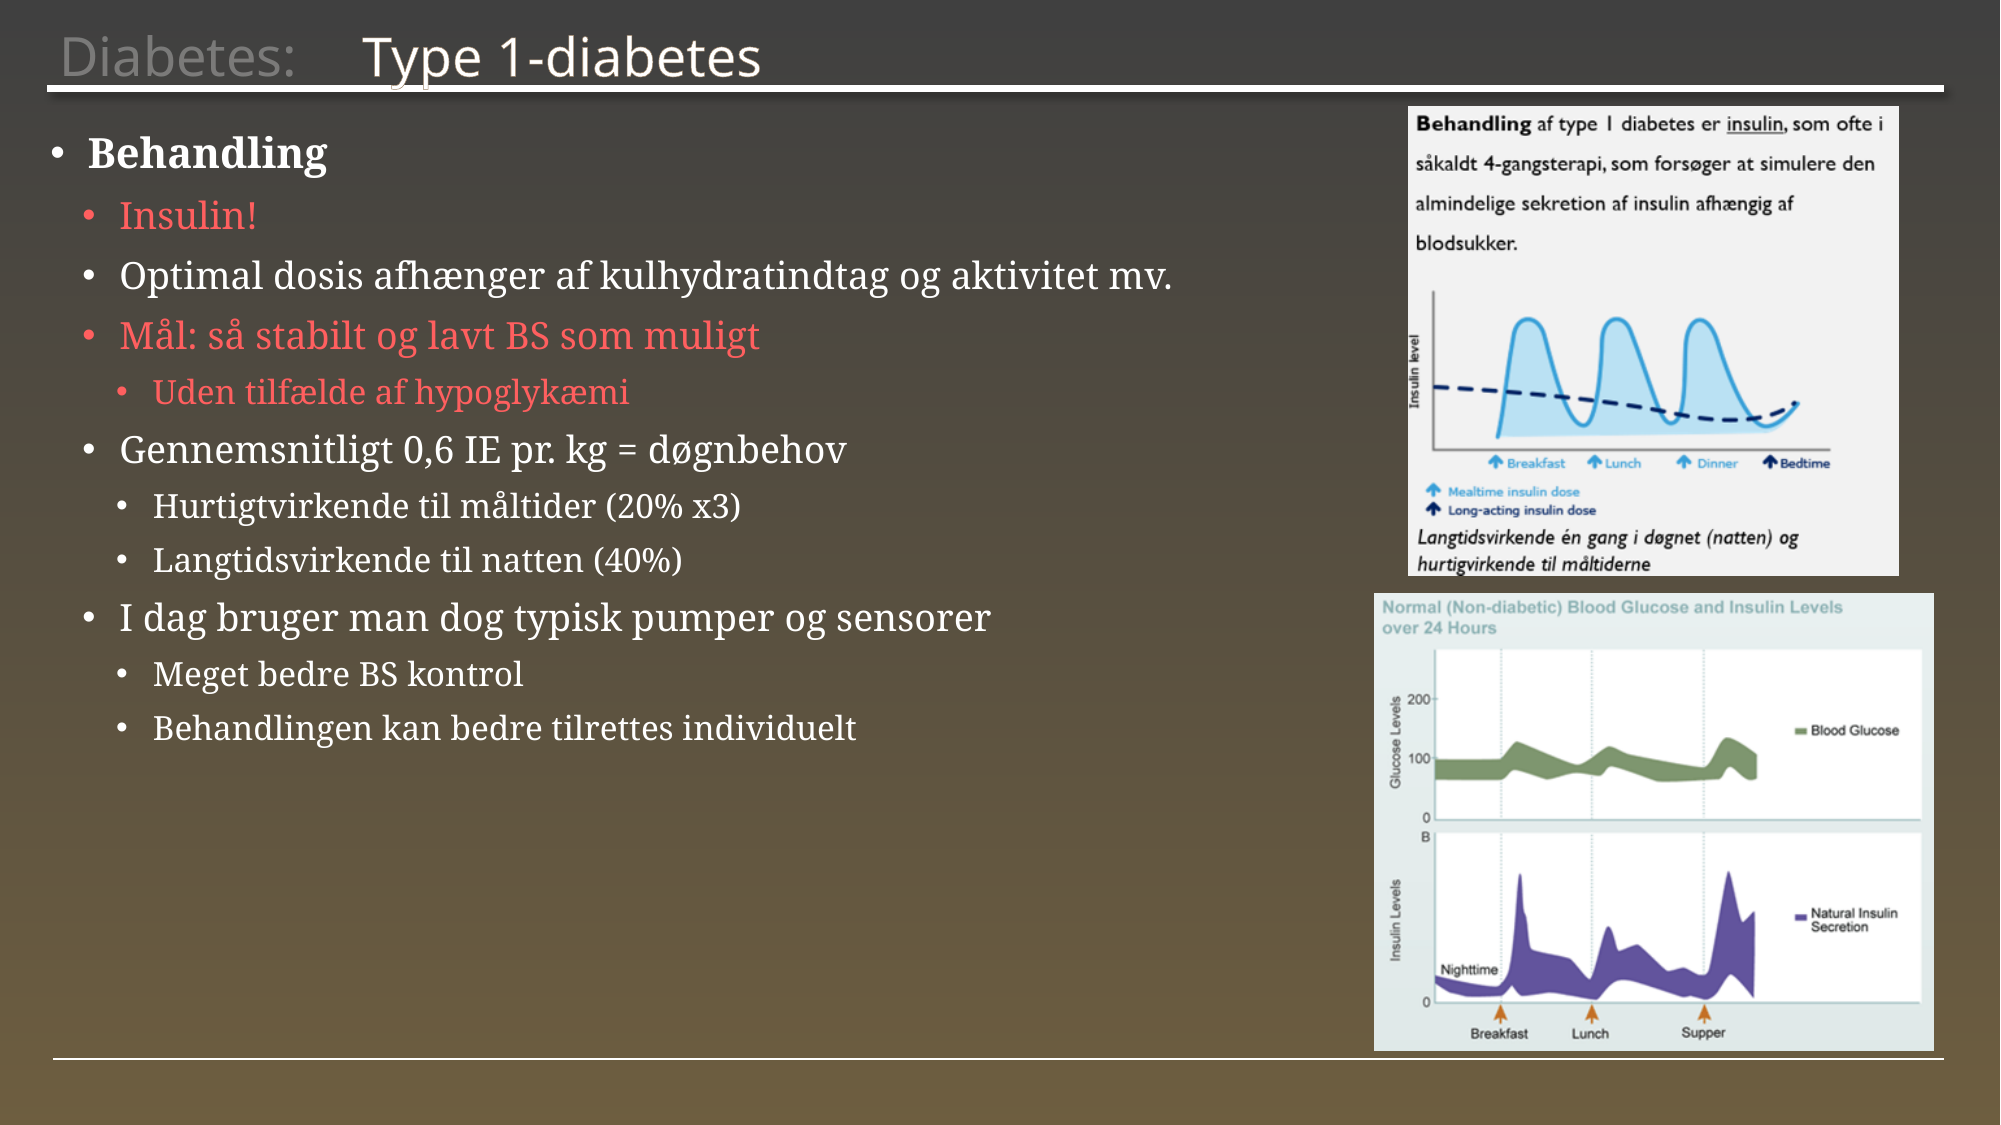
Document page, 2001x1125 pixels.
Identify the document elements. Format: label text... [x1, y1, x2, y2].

subtitle Type 1-diabetes [362, 29, 1416, 89]
list Behandling Insulin! Optimal dosis afhænger af kulhydratindtag og aktivitet mv. Mål: så stabilt og lavt BS som muligt Uden tilfælde af hypoglykæmi Gennemsnitligt 0,6 IE pr. kg = døgnbehov Hurtigtvirkende til måltider (20% x3) Langtidsvirkende til natten (40%) I dag bruger man dog typisk pumper og sensorer Meget bedre BS kontrol Behandlingen kan bedre tilrettes individuelt [50, 121, 1942, 1004]
picture [1408, 106, 1899, 576]
picture [1374, 593, 1934, 1051]
title Diabetes: [59, 29, 362, 89]
